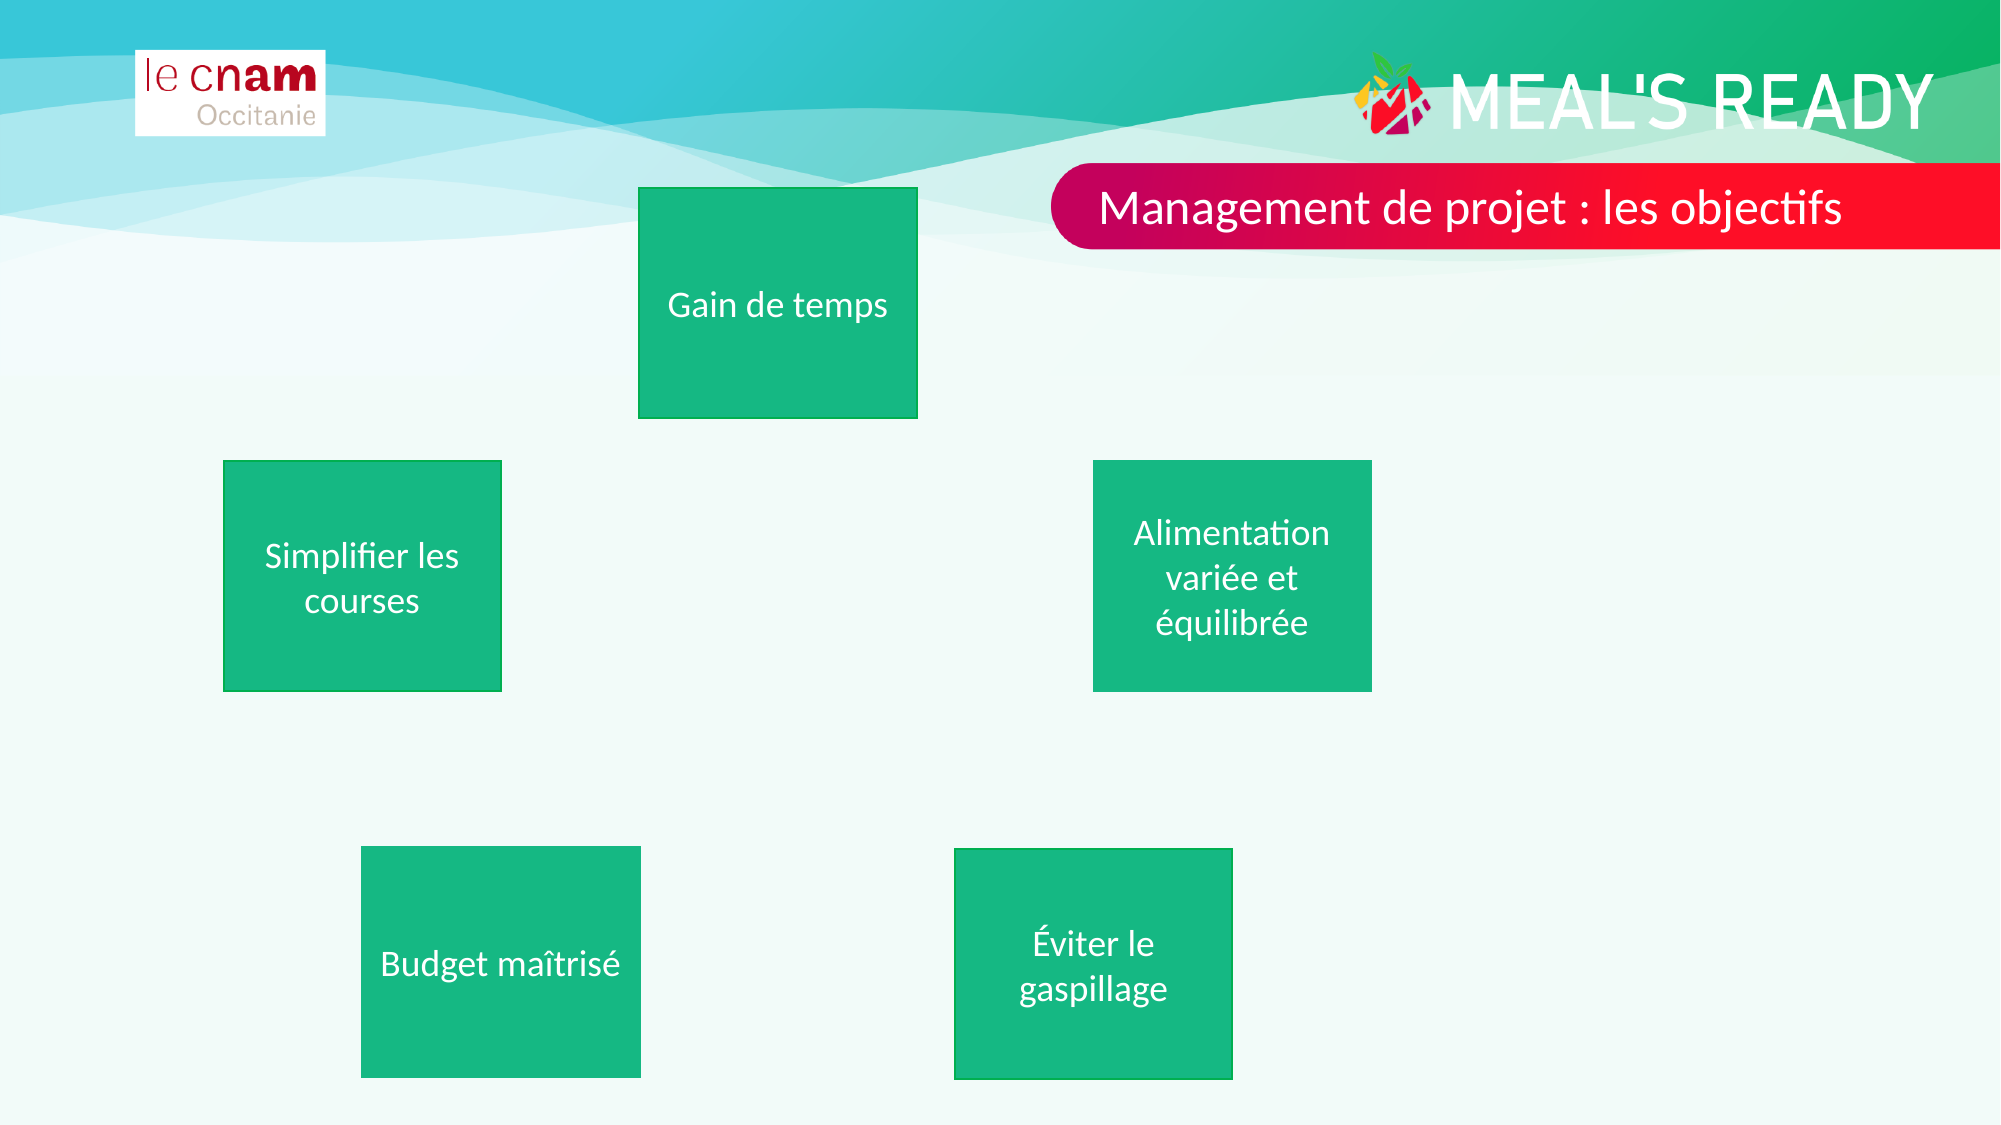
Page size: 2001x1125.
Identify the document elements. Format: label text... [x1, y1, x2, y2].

text_box Alimentation variée et équilibrée [1094, 461, 1371, 691]
picture [0, 0, 2000, 1125]
text_box Budget maîtrisé [362, 847, 640, 1077]
text_box Gain de temps [639, 188, 917, 418]
text_box Éviter le gaspillage [955, 849, 1232, 1079]
text_box Simplifier les courses [224, 461, 501, 691]
text_box Management de projet : les objectifs [1083, 173, 2000, 244]
